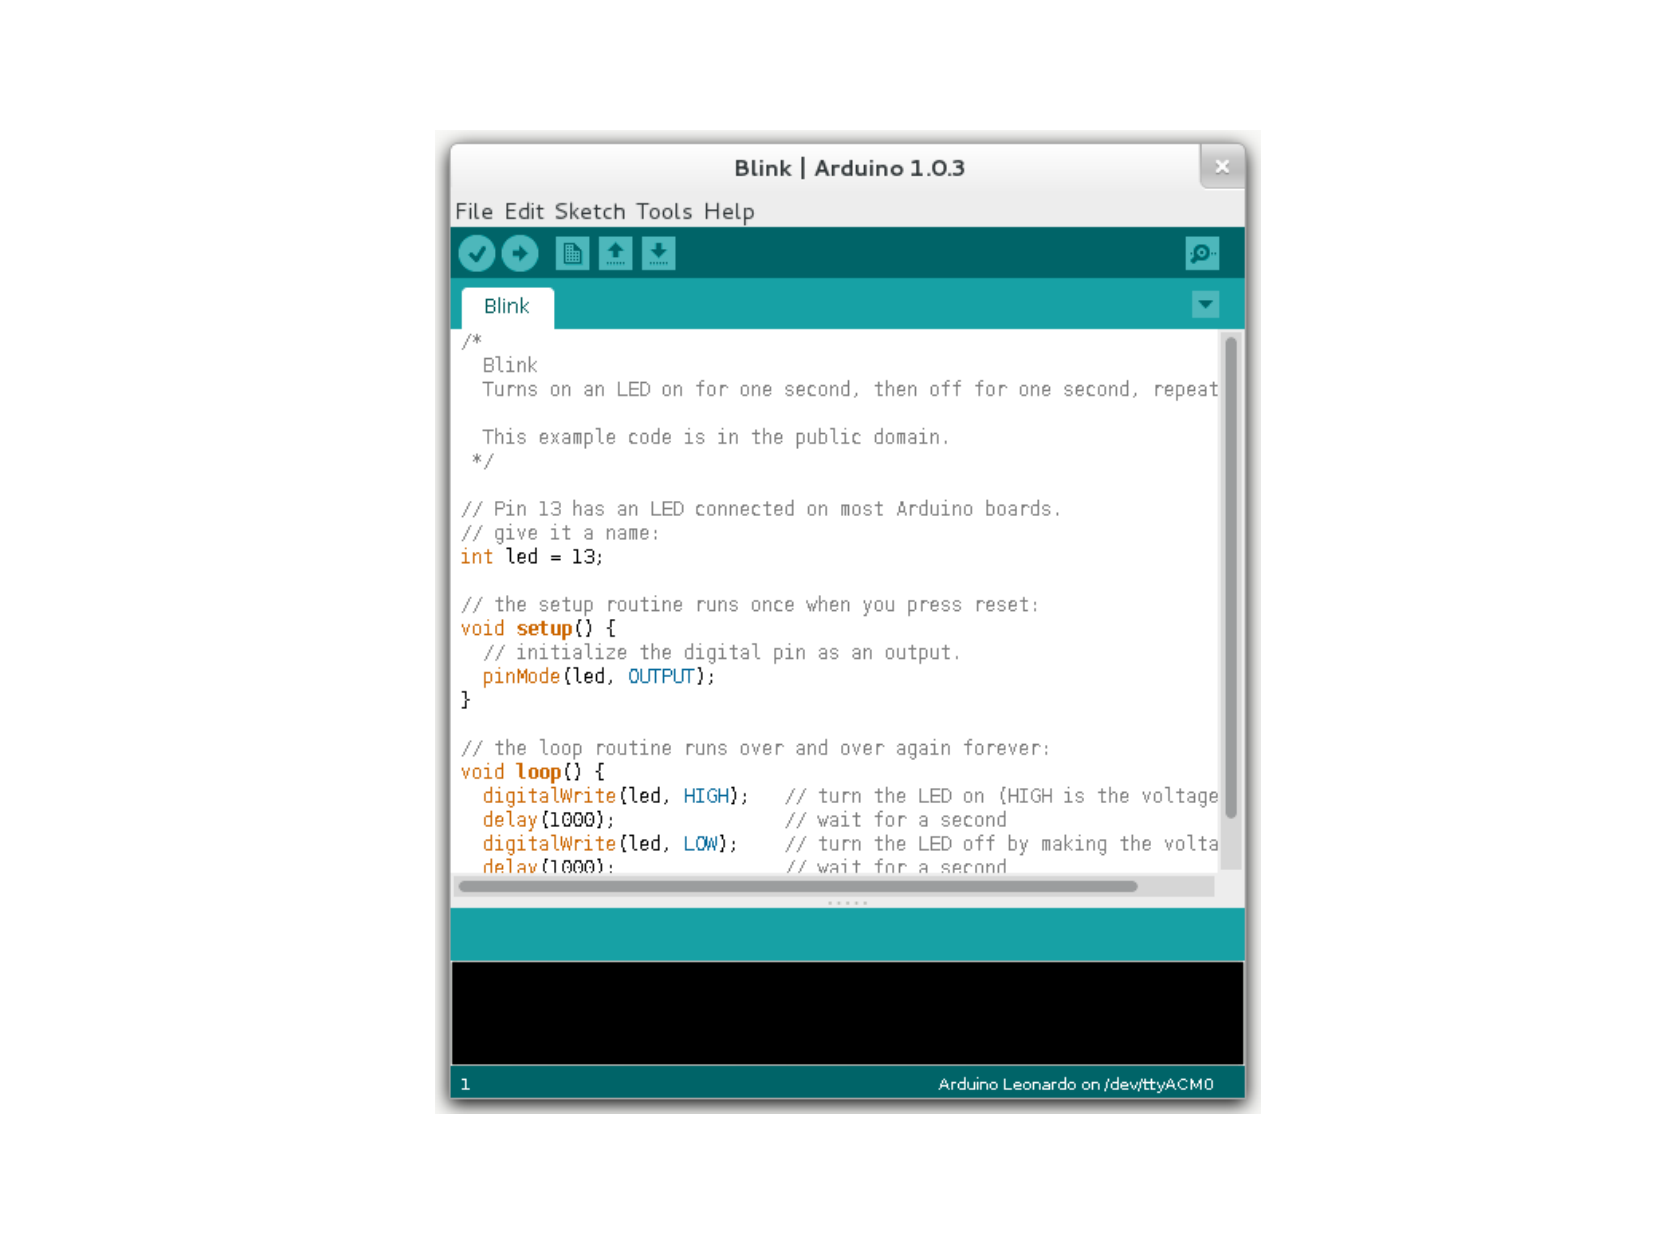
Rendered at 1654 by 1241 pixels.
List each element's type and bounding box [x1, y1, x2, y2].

picture [435, 130, 1261, 1114]
